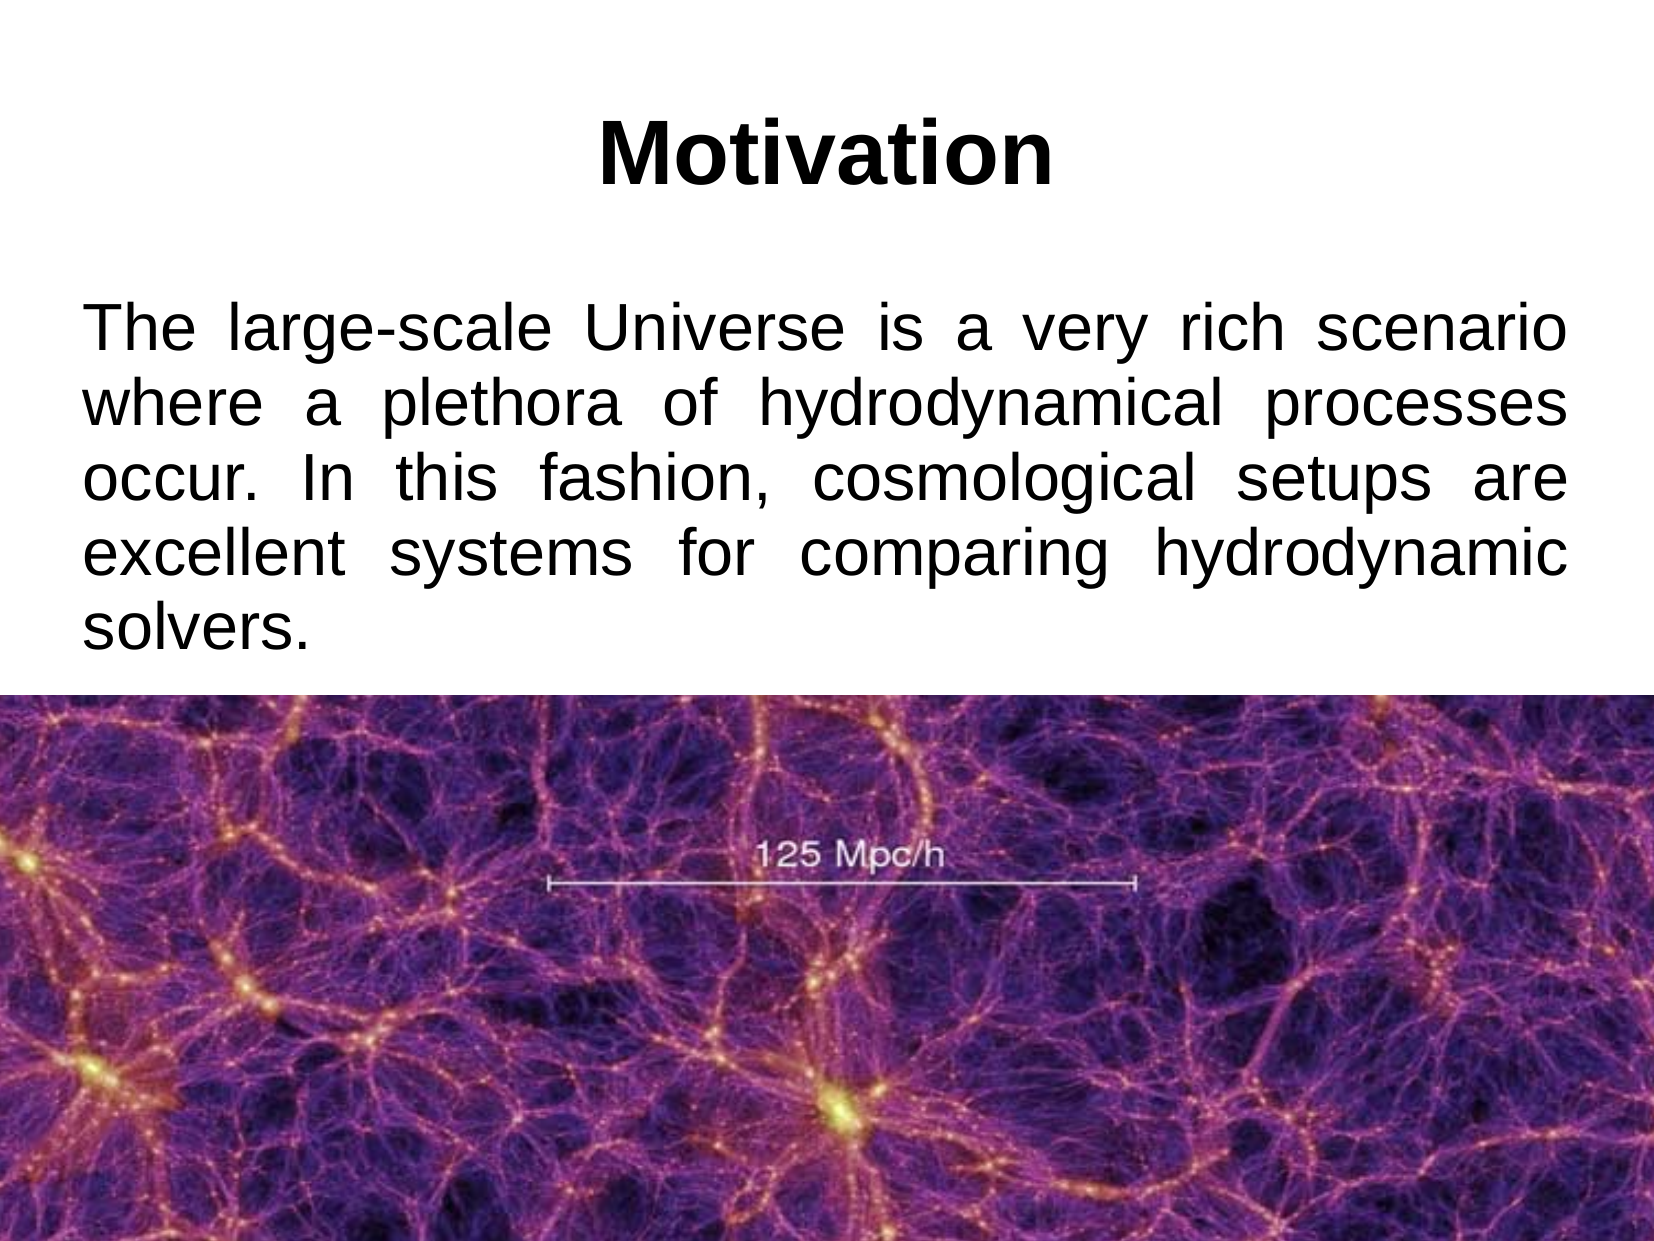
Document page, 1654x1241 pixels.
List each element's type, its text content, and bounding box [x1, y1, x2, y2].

list The large-scale Universe is a very rich scenario where a plethora of hydrodynamical processes occur. In this fashion, cosmological setups are excellent systems for comparing hydrodynamic solvers. [82, 290, 1571, 695]
title Motivation [82, 49, 1571, 257]
picture [0, 695, 1654, 1241]
